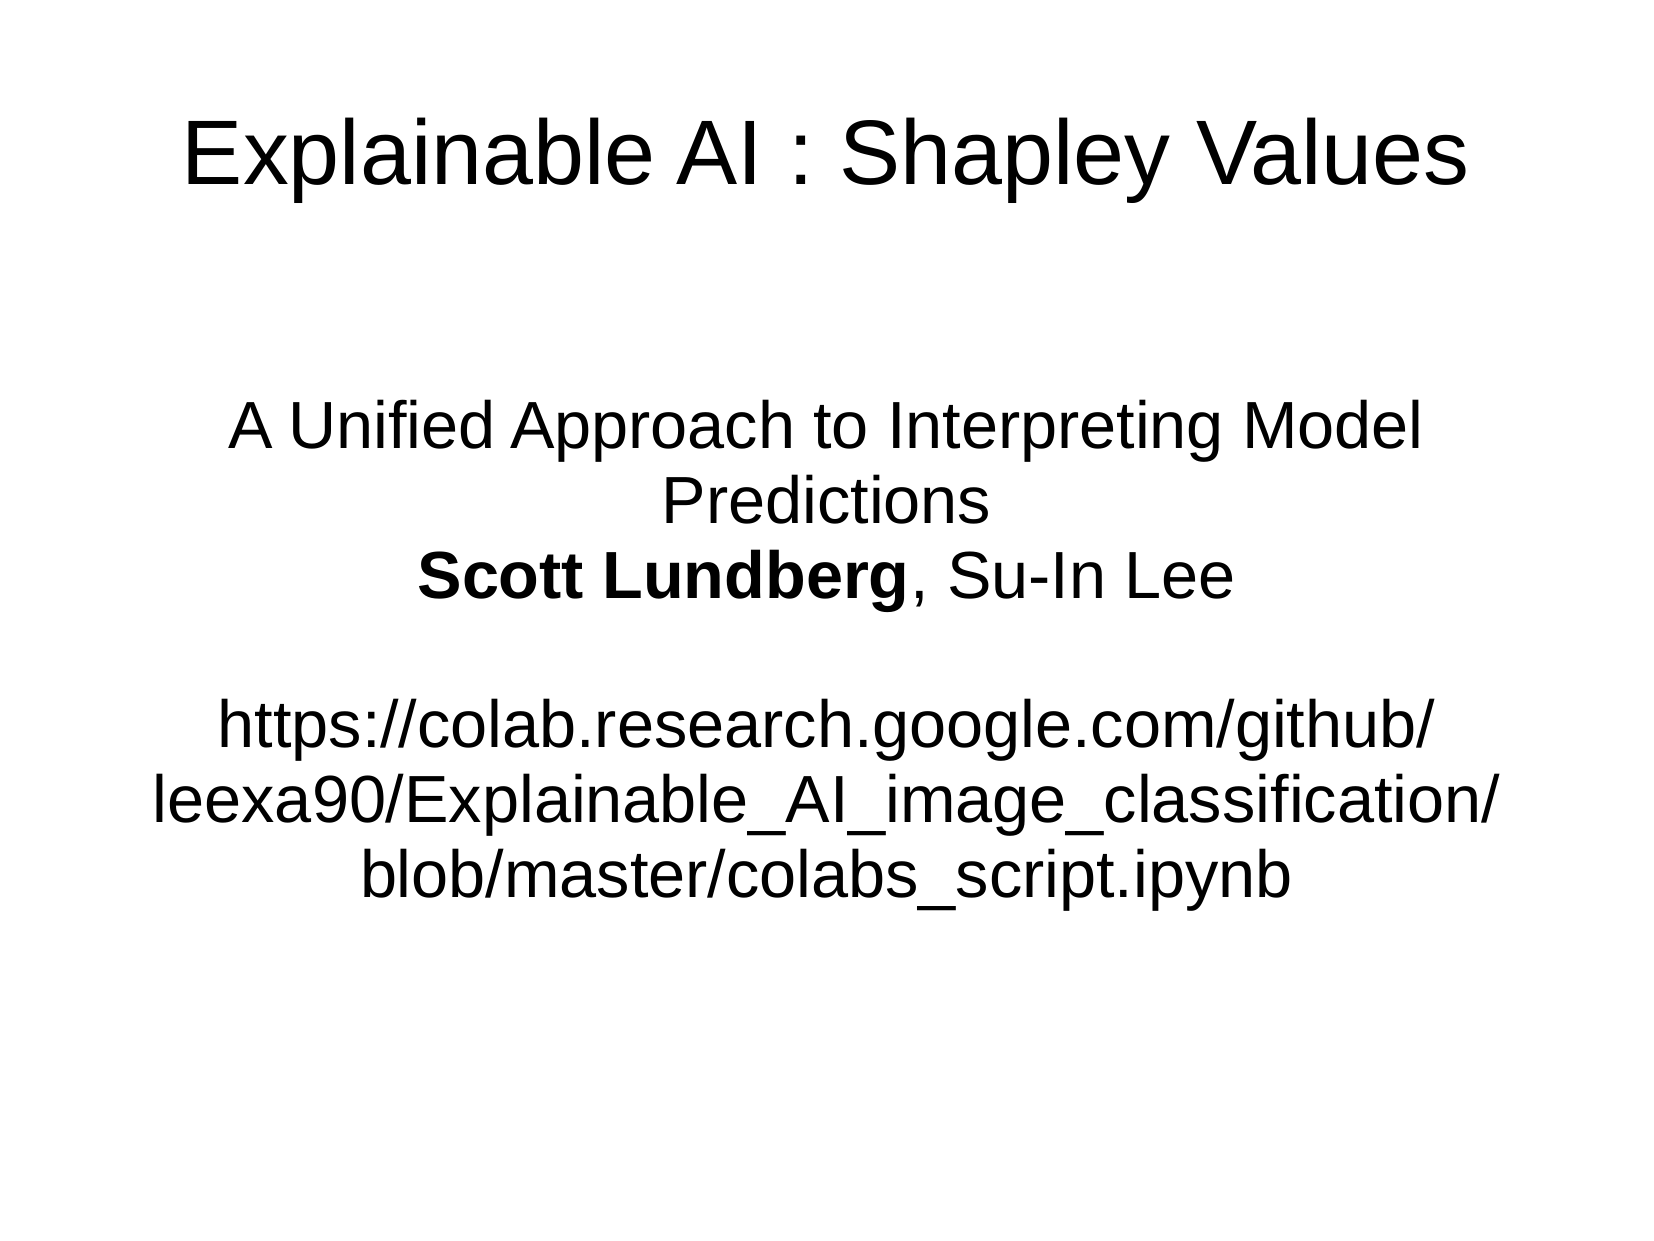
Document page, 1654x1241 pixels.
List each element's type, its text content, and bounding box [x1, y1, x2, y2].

title Explainable AI : Shapley Values [82, 49, 1571, 257]
subtitle A Unified Approach to Interpreting Model Predictions Scott Lundberg, Su-In Lee https://colab.research.google.com/github/leexa90/Explainable_AI_image_classification/blob/master/colabs_script.ipynb [82, 290, 1571, 1010]
